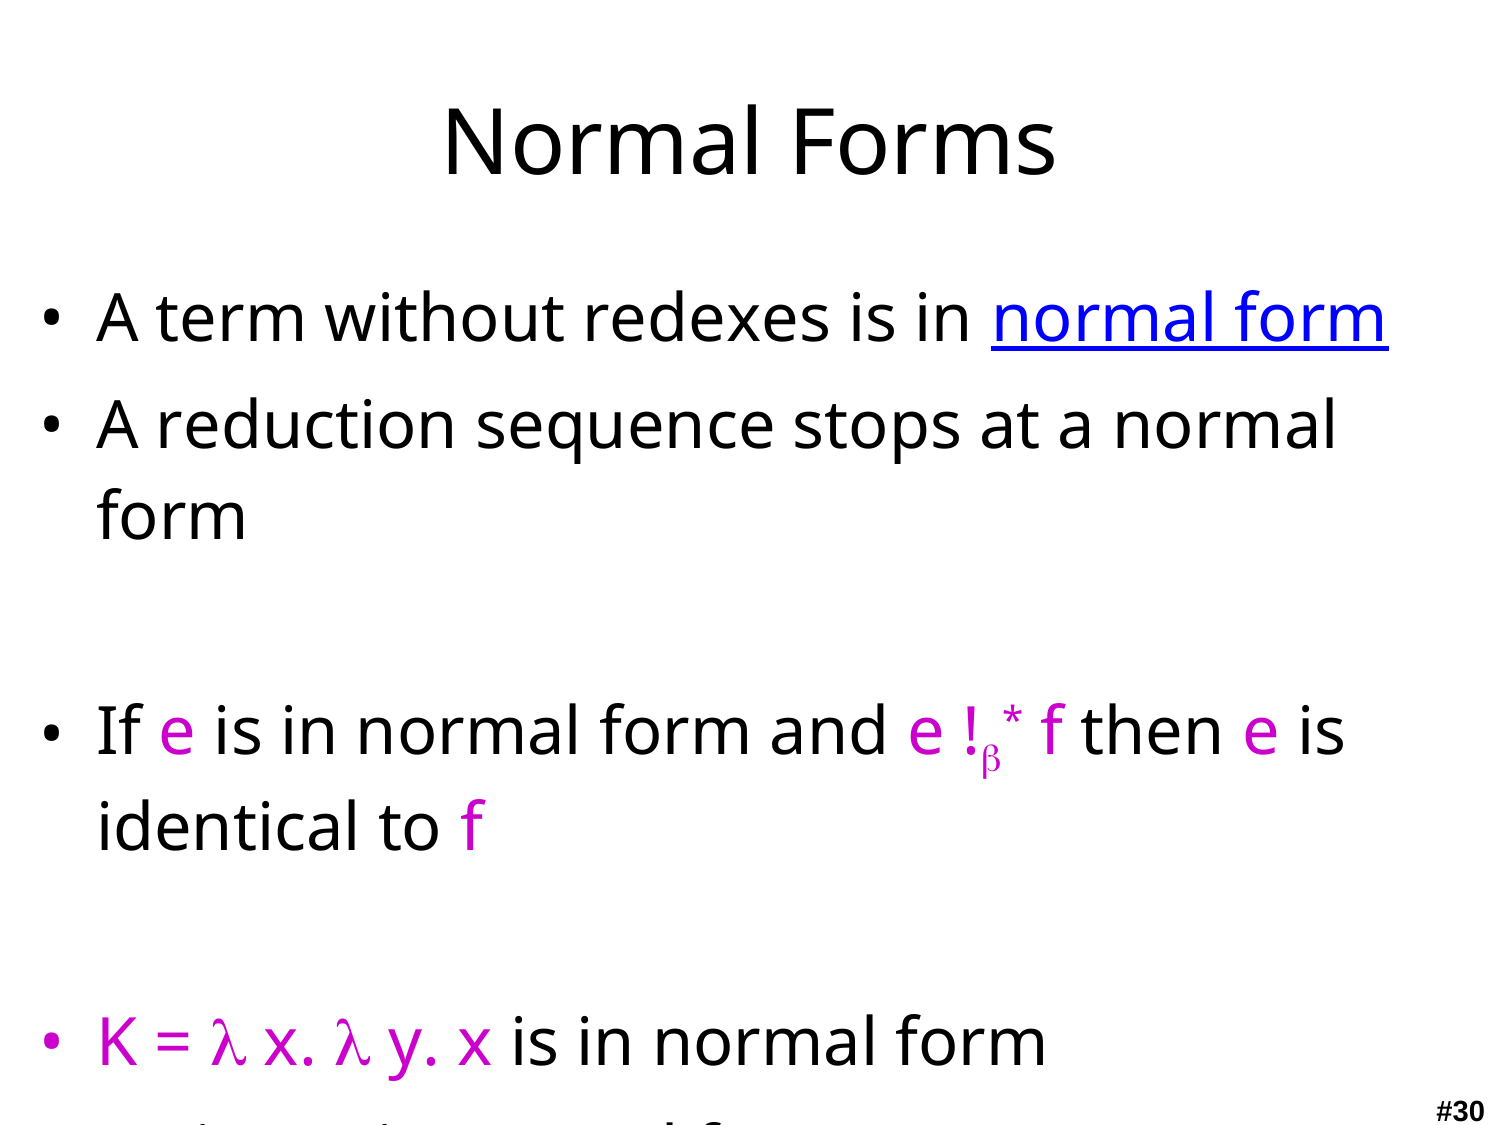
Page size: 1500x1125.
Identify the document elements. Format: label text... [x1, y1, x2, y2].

list A term without redexes is in normal form A reduction sequence stops at a normal form If e is in normal form and e !* f then e is identical to f K =  x.  y. x is in normal form K I is not in normal form [24, 262, 1476, 1101]
title Normal Forms [24, 45, 1476, 233]
